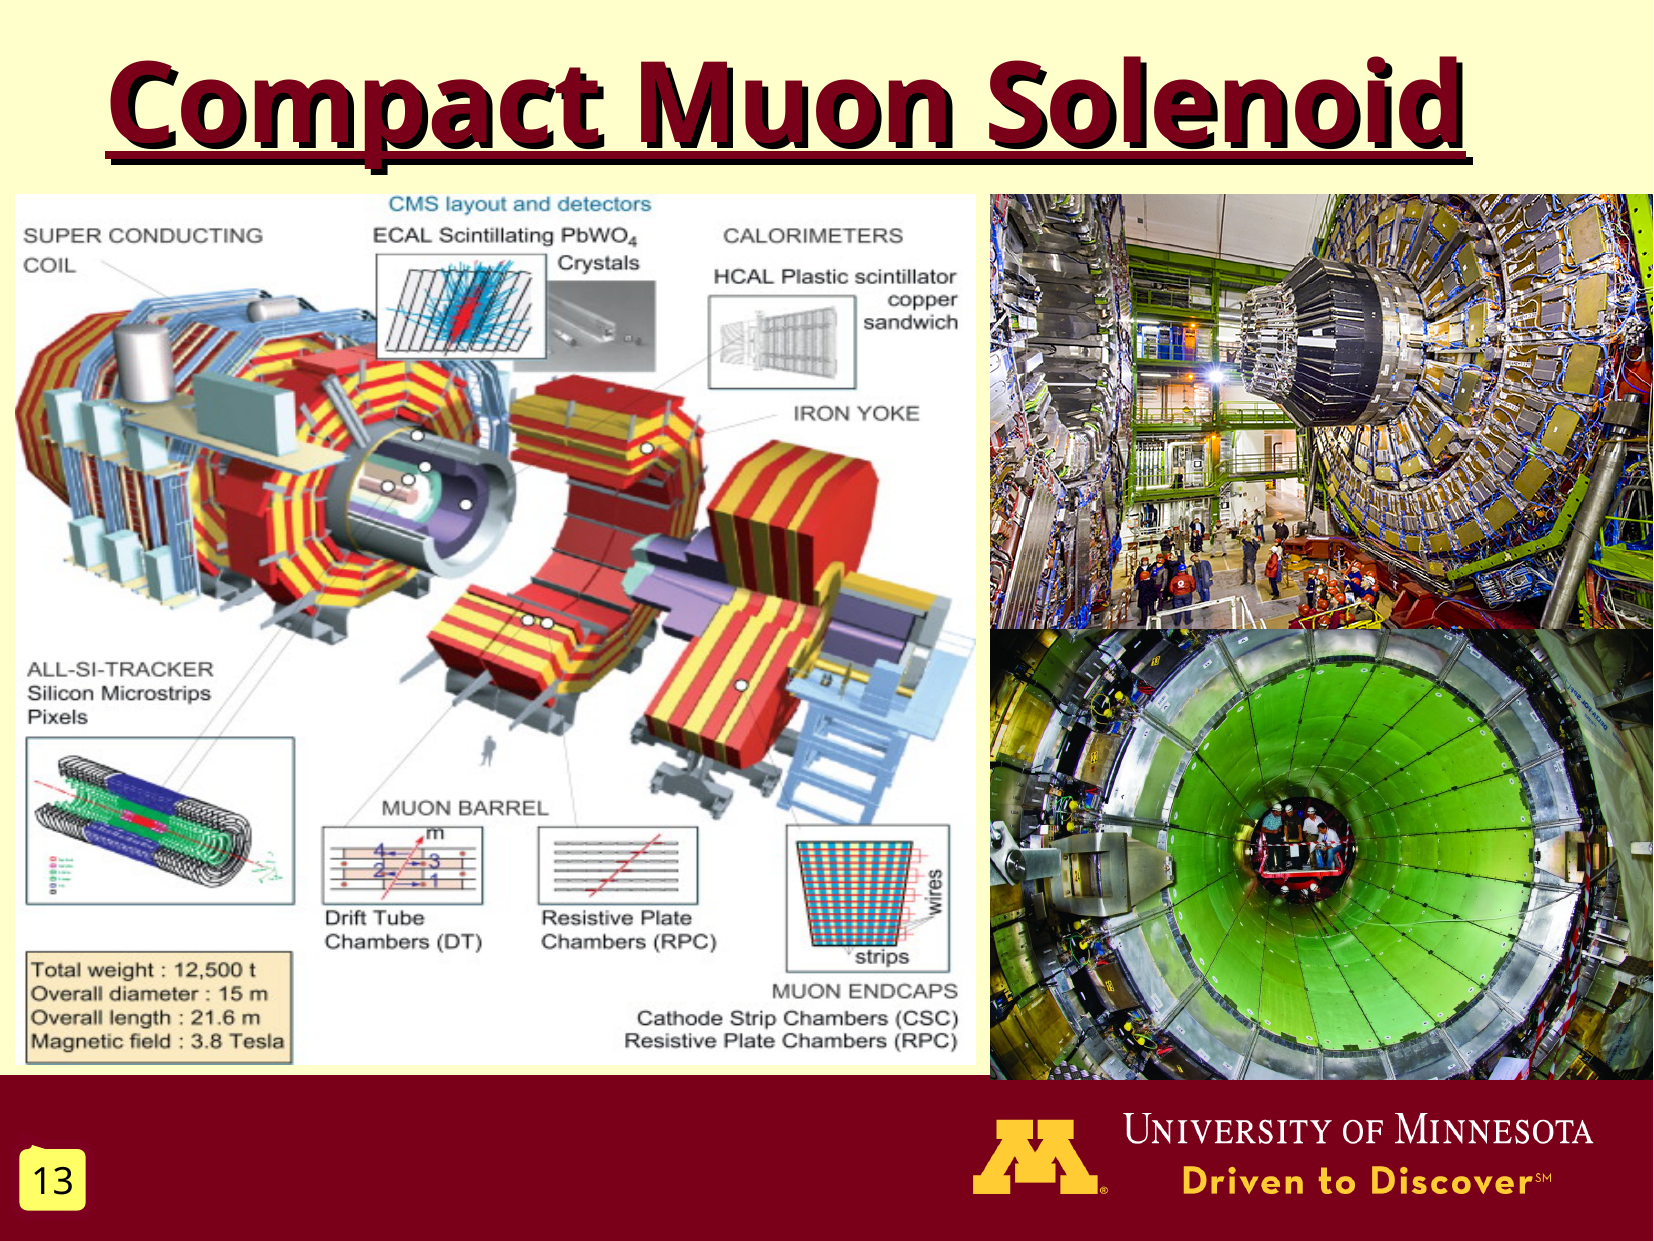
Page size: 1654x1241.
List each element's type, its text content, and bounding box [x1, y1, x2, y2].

text_box 13 [15, 1137, 91, 1216]
picture [0, 194, 1654, 1241]
picture [15, 194, 976, 1066]
title Compact Muon Solenoid [90, 14, 1496, 181]
